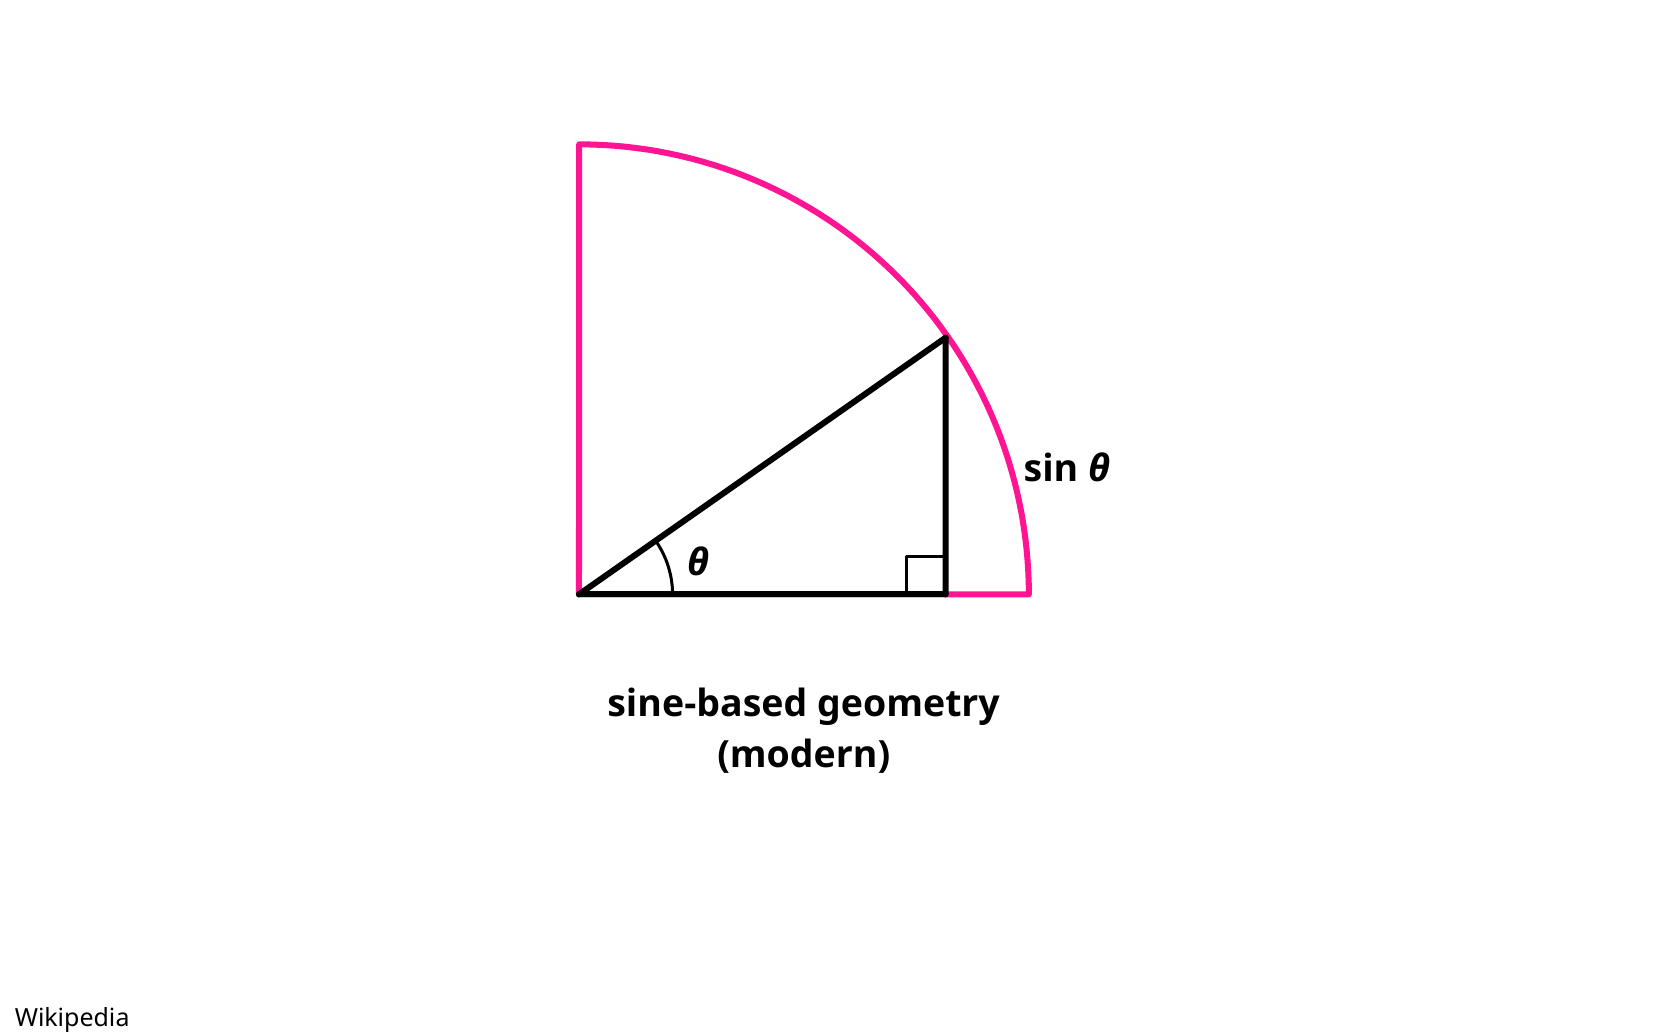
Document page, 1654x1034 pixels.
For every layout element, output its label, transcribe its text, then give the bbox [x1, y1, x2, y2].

text_box sine-based geometry (modern) [578, 669, 1029, 769]
text_box [591, 545, 670, 591]
text_box Wikipedia [0, 992, 713, 1034]
text_box [578, 144, 946, 590]
text_box θ [672, 528, 715, 589]
text_box [949, 338, 1029, 595]
text_box sin θ [1008, 434, 1141, 495]
text_box [674, 345, 942, 591]
text_box [908, 558, 942, 591]
text_box [660, 534, 672, 570]
